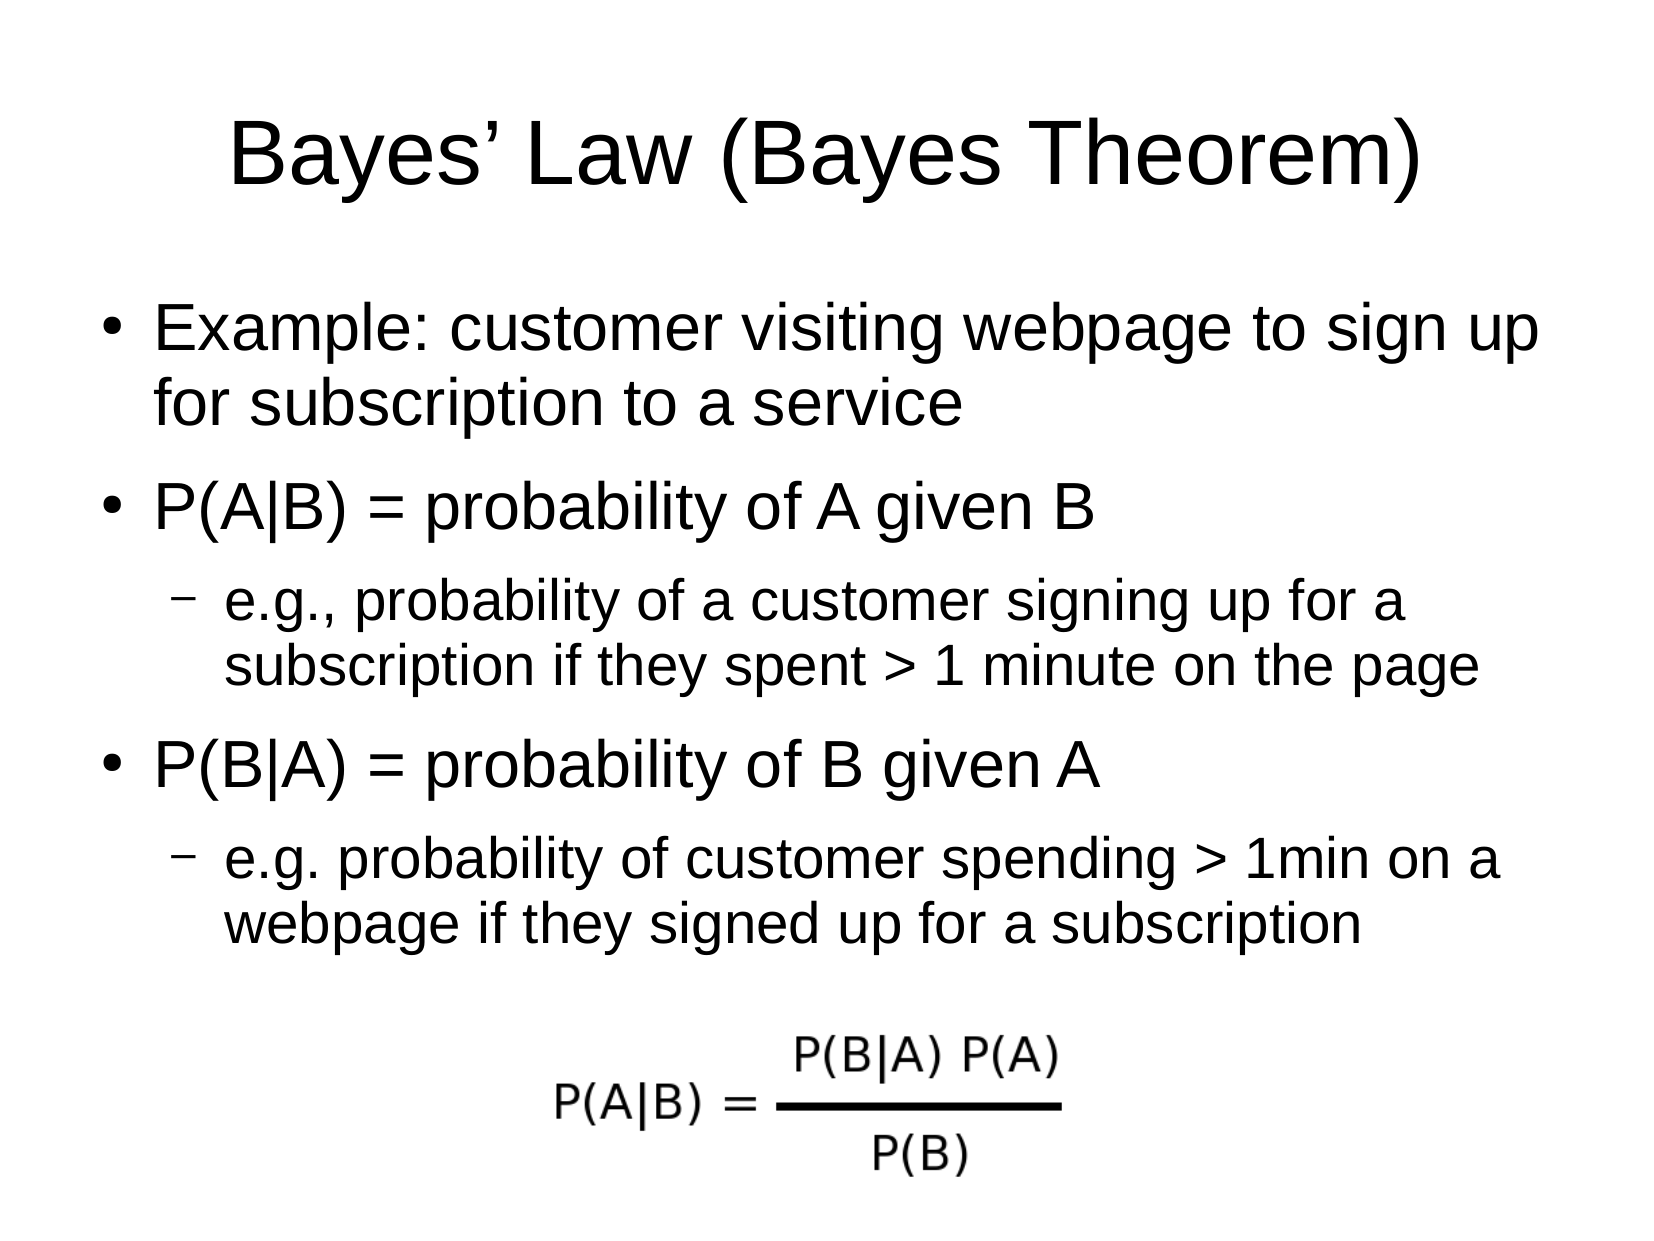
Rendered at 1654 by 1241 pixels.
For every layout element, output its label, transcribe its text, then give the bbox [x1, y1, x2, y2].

list Example: customer visiting webpage to sign up for subscription to a service P(A|B) = probability of A given B e.g., probability of a customer signing up for a subscription if they spent > 1 minute on the page P(B|A) = probability of B given A e.g. probability of customer spending > 1min on a webpage if they signed up for a subscription [82, 290, 1571, 1010]
title Bayes’ Law (Bayes Theorem) [82, 49, 1571, 257]
picture [540, 1001, 1081, 1199]
